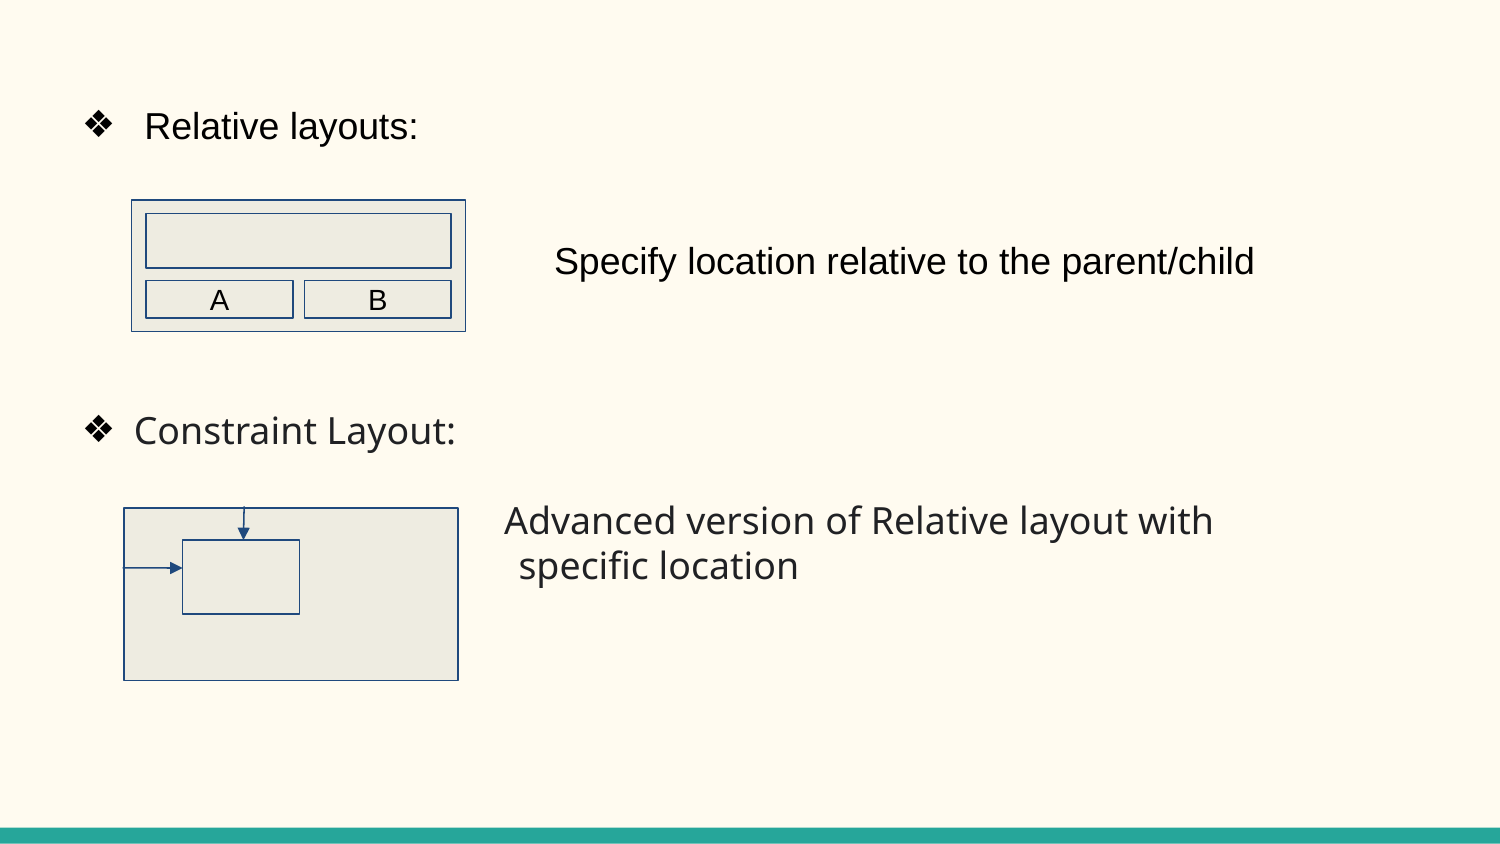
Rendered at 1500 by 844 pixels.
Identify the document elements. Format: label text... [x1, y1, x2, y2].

text_box B [304, 280, 452, 318]
text_box [123, 507, 458, 681]
text_box [131, 200, 466, 332]
list Relative layouts: Specify location relative to the parent/child Constraint Layout: Advanced version of Relative layout with specific location [58, 56, 1457, 750]
text_box A [146, 280, 293, 318]
